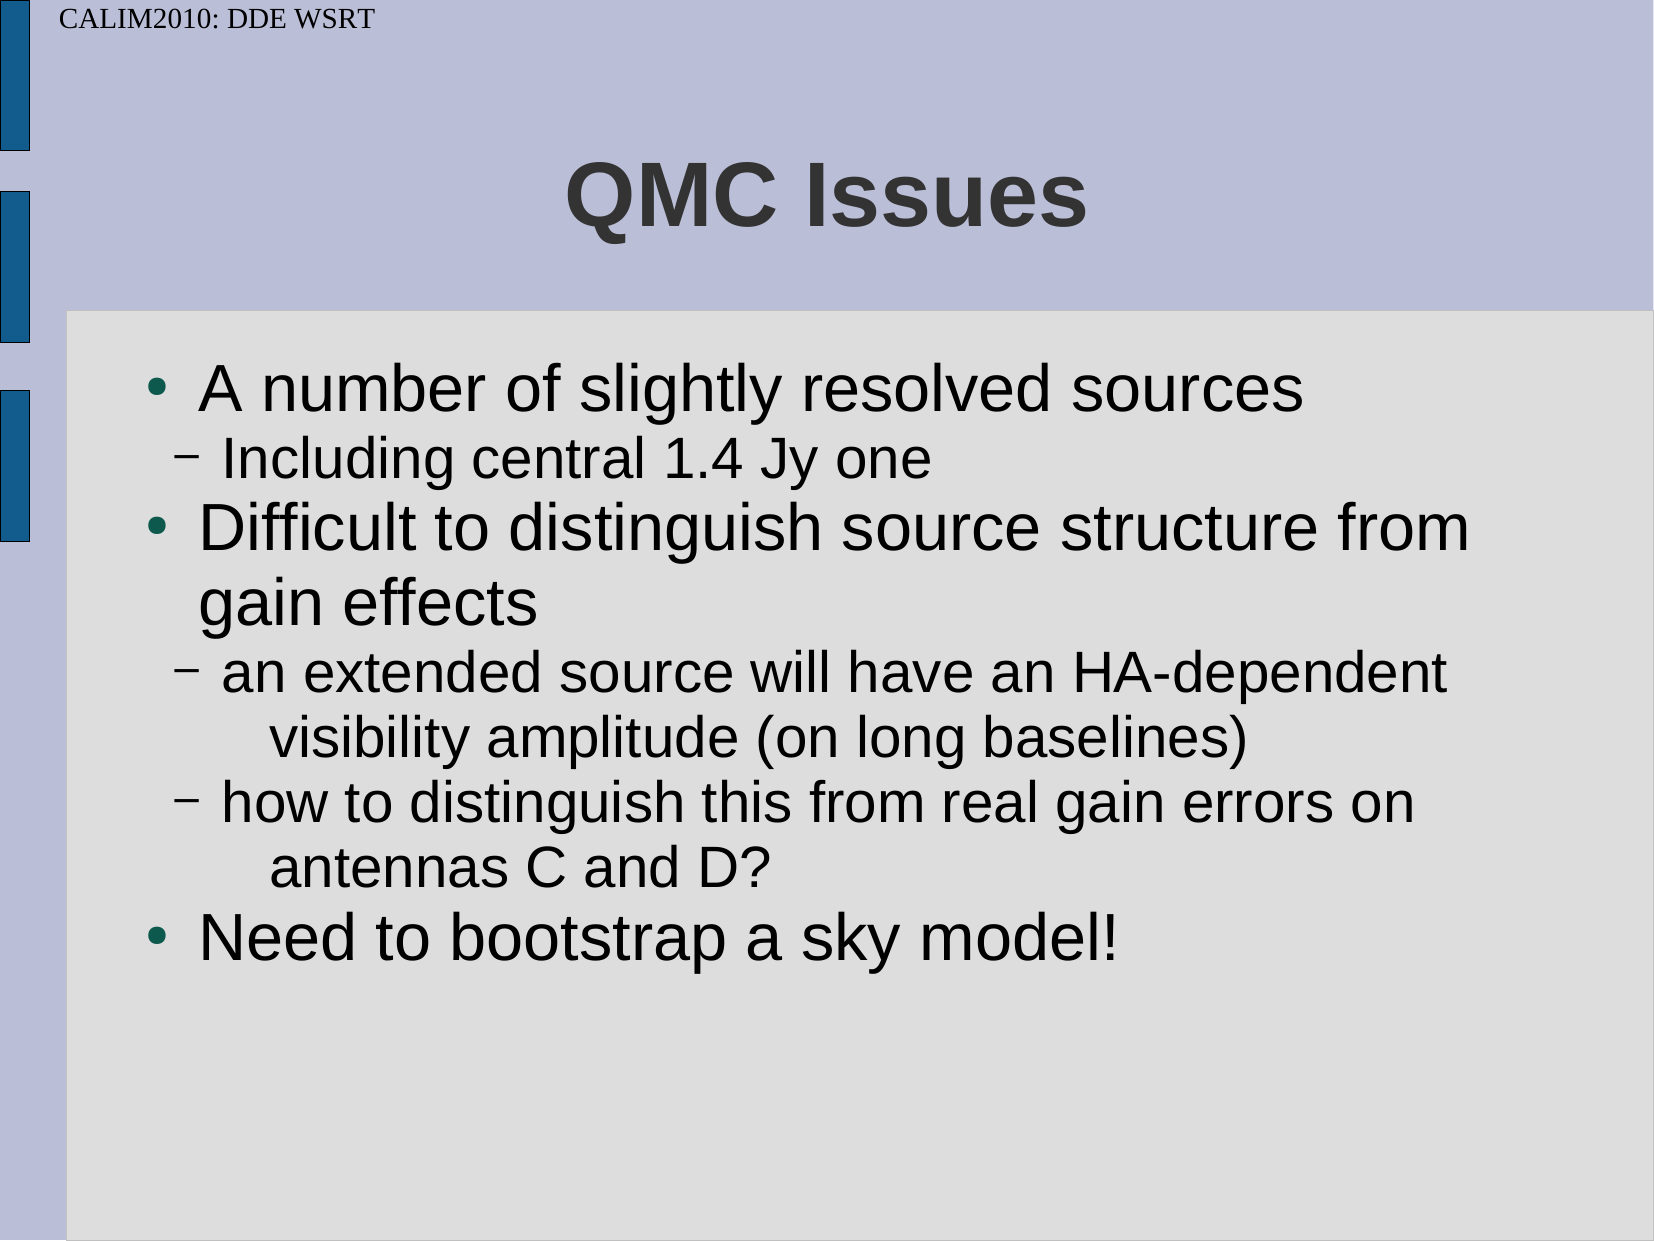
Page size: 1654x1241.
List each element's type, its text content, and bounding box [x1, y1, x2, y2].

title QMC Issues [121, 98, 1534, 291]
list A number of slightly resolved sources Including central 1.4 Jy one Difficult to distinguish source structure from gain effects an extended source will have an HA-dependent visibility amplitude (on long baselines) how to distinguish this from real gain errors on antennas C and D? Need to bootstrap a sky model! [127, 350, 1540, 1155]
